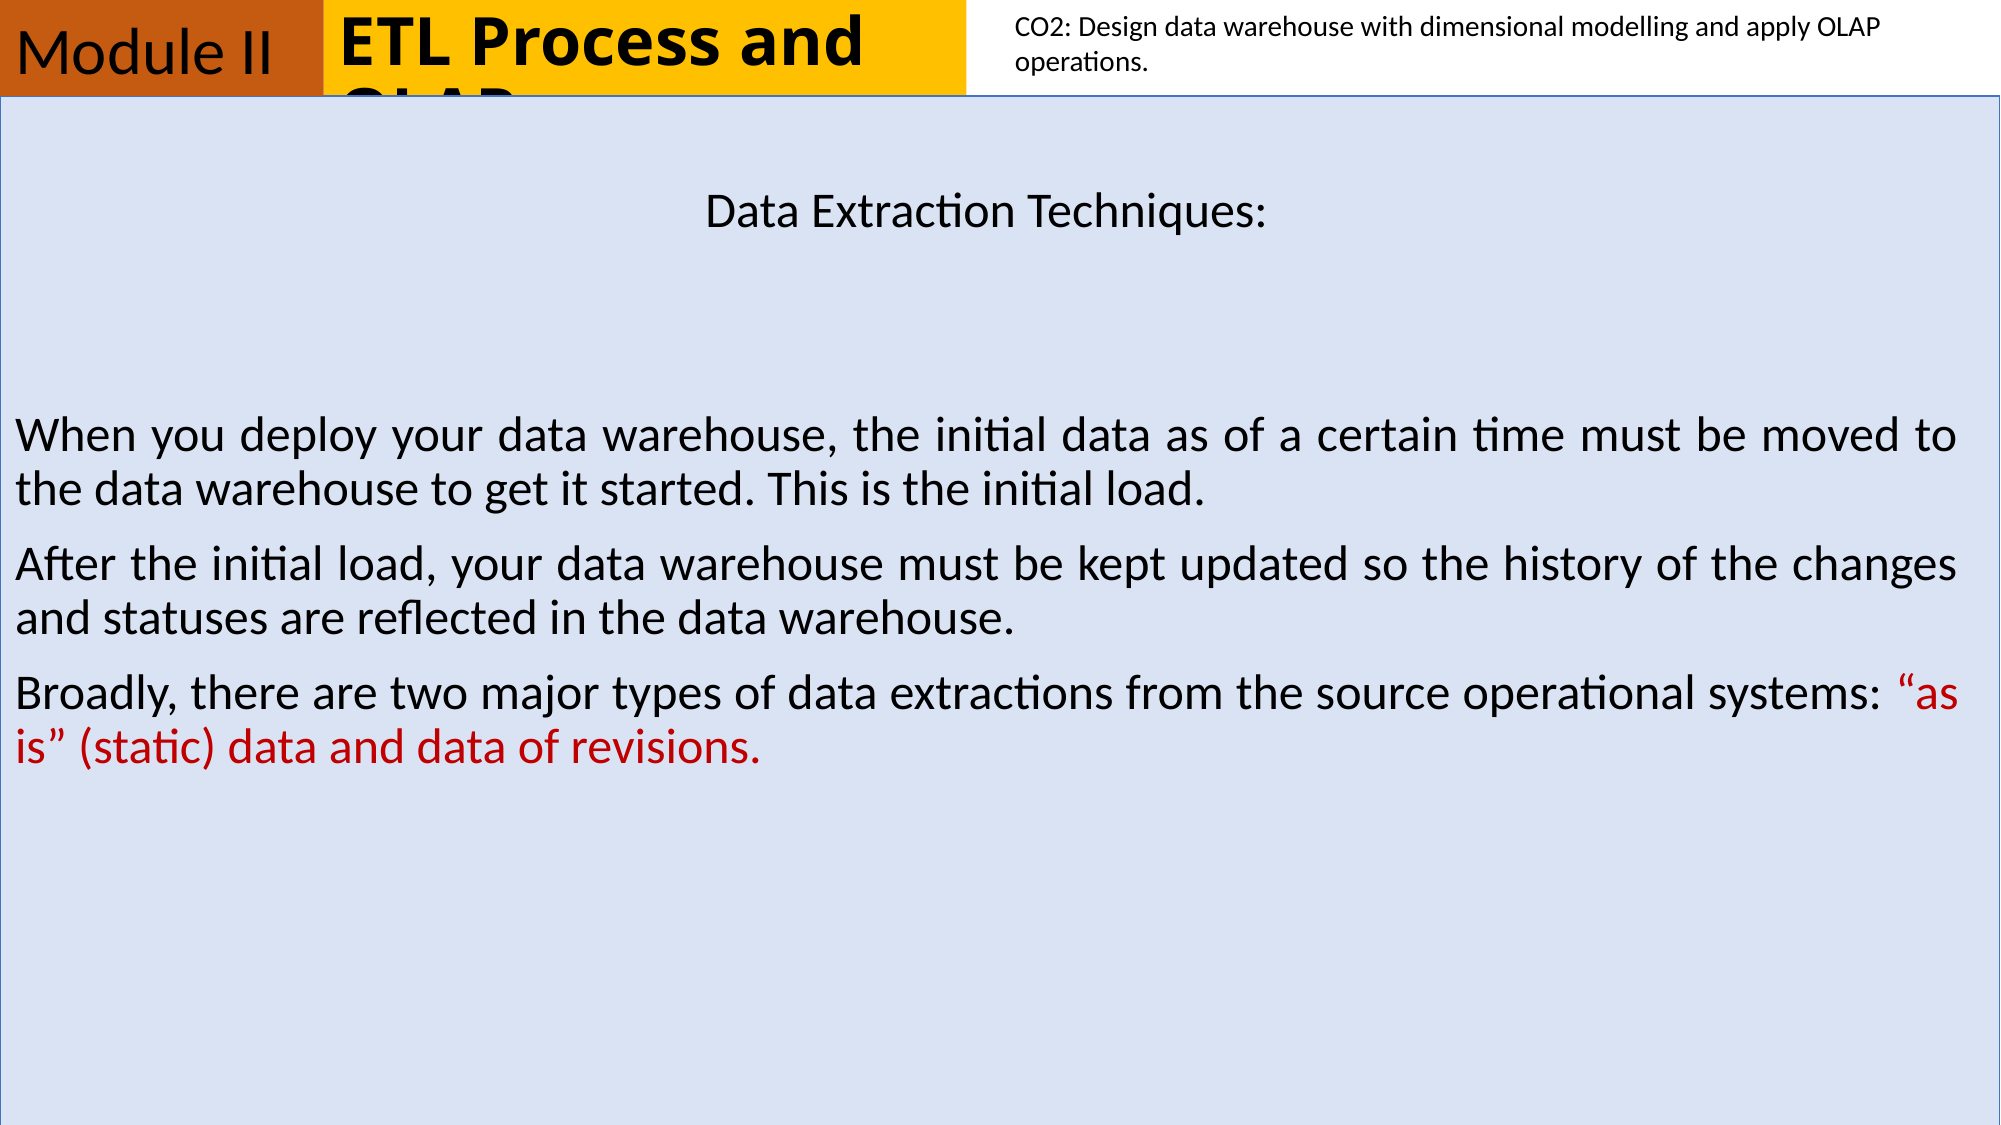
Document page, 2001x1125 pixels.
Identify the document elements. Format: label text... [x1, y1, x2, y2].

text_box CO2: Design data warehouse with dimensional modelling and apply OLAP operations. [999, 0, 2000, 122]
title ETL Process and OLAP: [324, 0, 967, 95]
subtitle Data Extraction Techniques: When you deploy your data warehouse, the initial data as of a certain time must be moved to the data warehouse to get it started. This is the initial load. After the initial load, your data warehouse must be kept updated so the history of the changes and statuses are reflected in the data warehouse. Broadly, there are two major types of data extractions from the source operational systems: “as is” (static) data and data of revisions. [0, 95, 2000, 1125]
text_box Module II [0, 0, 324, 96]
